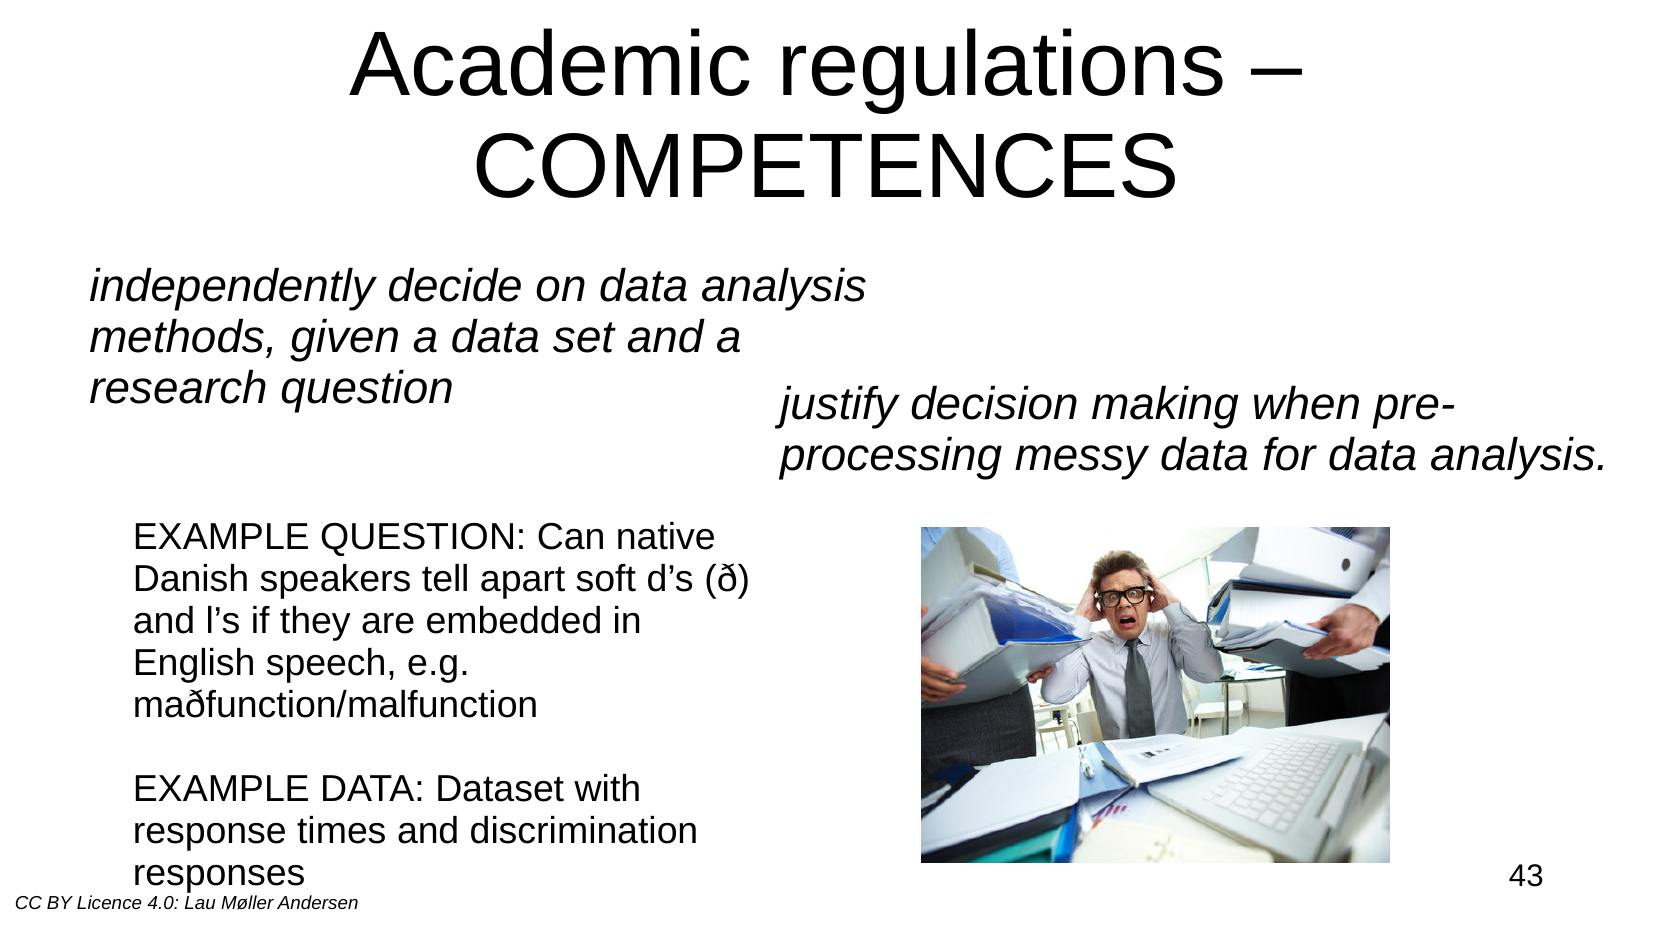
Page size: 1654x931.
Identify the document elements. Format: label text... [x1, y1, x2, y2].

text_box CC BY Licence 4.0: Lau Møller Andersen [0, 885, 387, 921]
text_box justify decision making when pre-processing messy data for data analysis. [765, 370, 1625, 567]
title Academic regulations – COMPETENCES [82, 12, 1571, 218]
text_box independently decide on data analysis methods, given a data set and a research question [74, 252, 934, 449]
text_box EXAMPLE QUESTION: Can native Danish speakers tell apart soft d’s (ð) and l’s if they are embedded in English speech, e.g. maðfunction/malfunction EXAMPLE DATA: Dataset with response times and discrimination responses [118, 507, 768, 901]
picture [921, 527, 1390, 863]
text_box <nummer> [1494, 850, 1654, 921]
